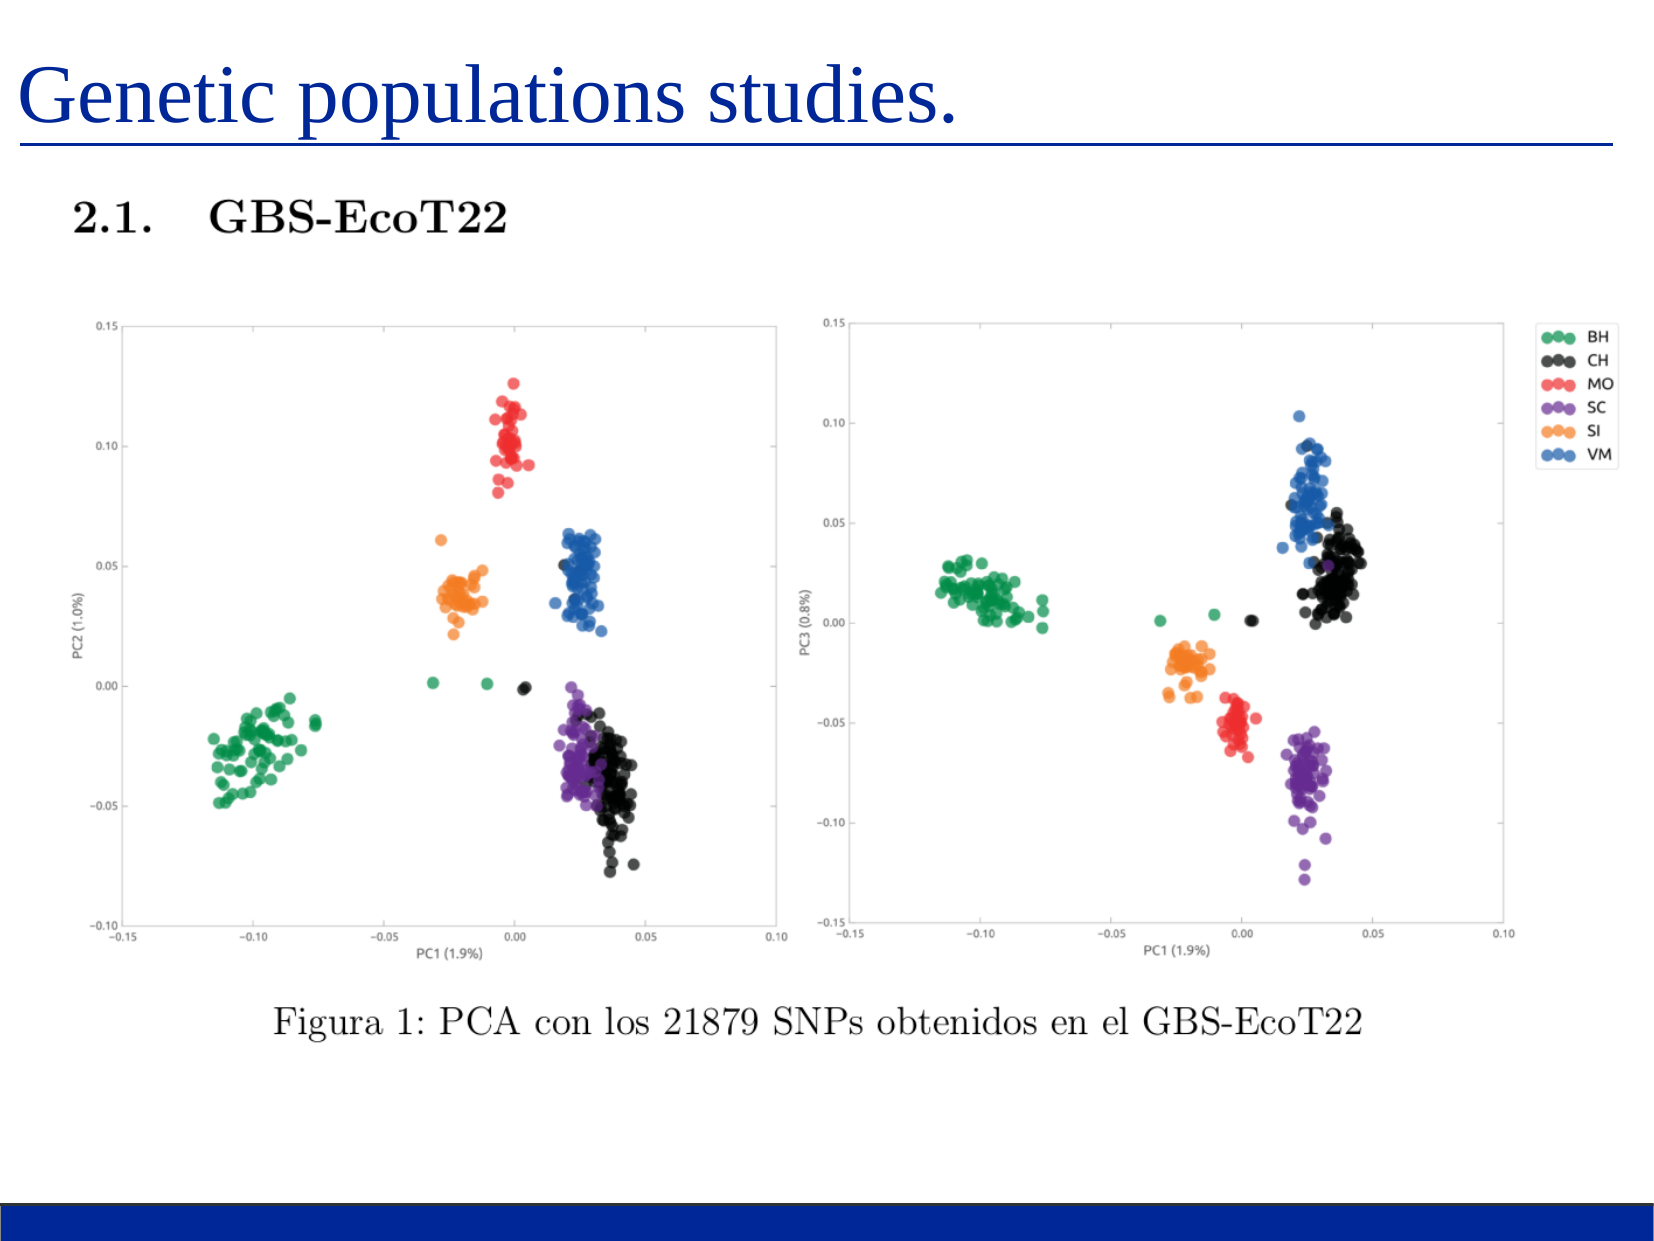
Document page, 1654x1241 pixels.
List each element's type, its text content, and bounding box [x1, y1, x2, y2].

picture [0, 187, 1651, 1116]
title Genetic populations studies. [17, 0, 1589, 187]
